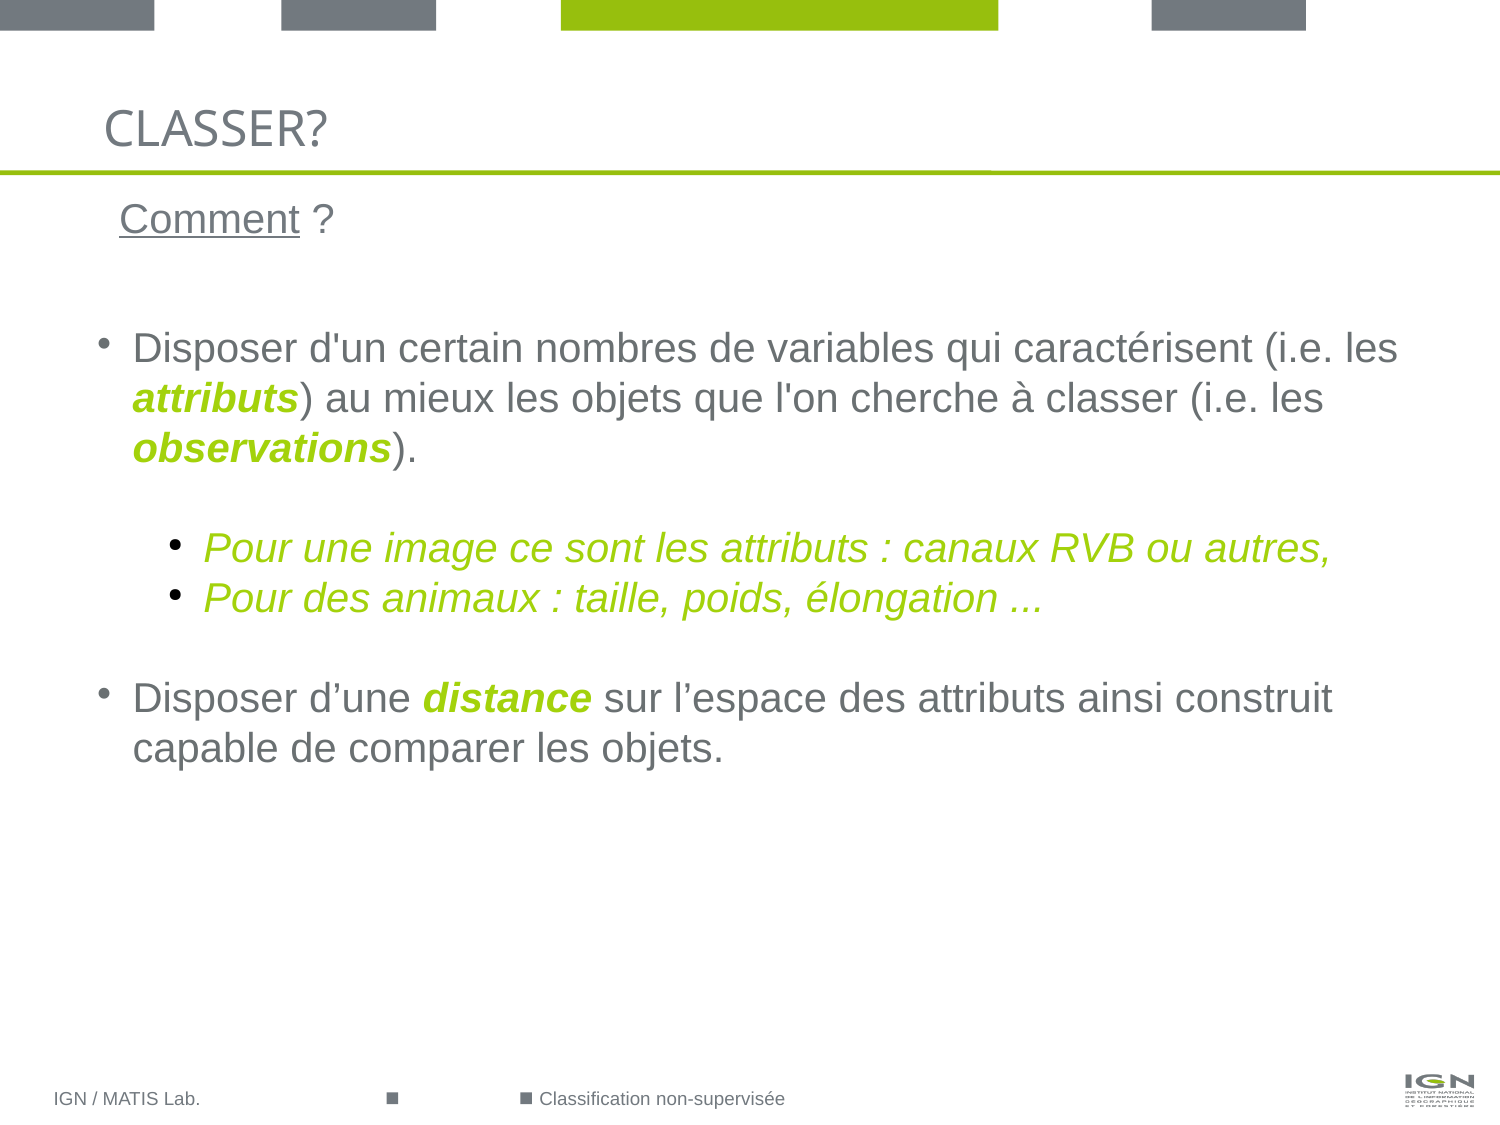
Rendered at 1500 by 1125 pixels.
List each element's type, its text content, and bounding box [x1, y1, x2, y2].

text_box IGN / MATIS Lab. [39, 1067, 360, 1125]
text_box Comment ? [68, 184, 1441, 248]
text_box Disposer d'un certain nombres de variables qui caractérisent (i.e. les attributs) au mieux les objets que l'on cherche à classer (i.e. les observations). Pour une image ce sont les attributs : canaux RVB ou autres, Pour des animaux : taille, poids, élongation ... Disposer d’une distance sur l’espace des attributs ainsi construit capable de comparer les objets. [46, 268, 1500, 584]
text_box CLASSER? [53, 80, 1425, 173]
text_box Classification non-supervisée [524, 1067, 875, 1125]
picture [1404, 1074, 1475, 1108]
